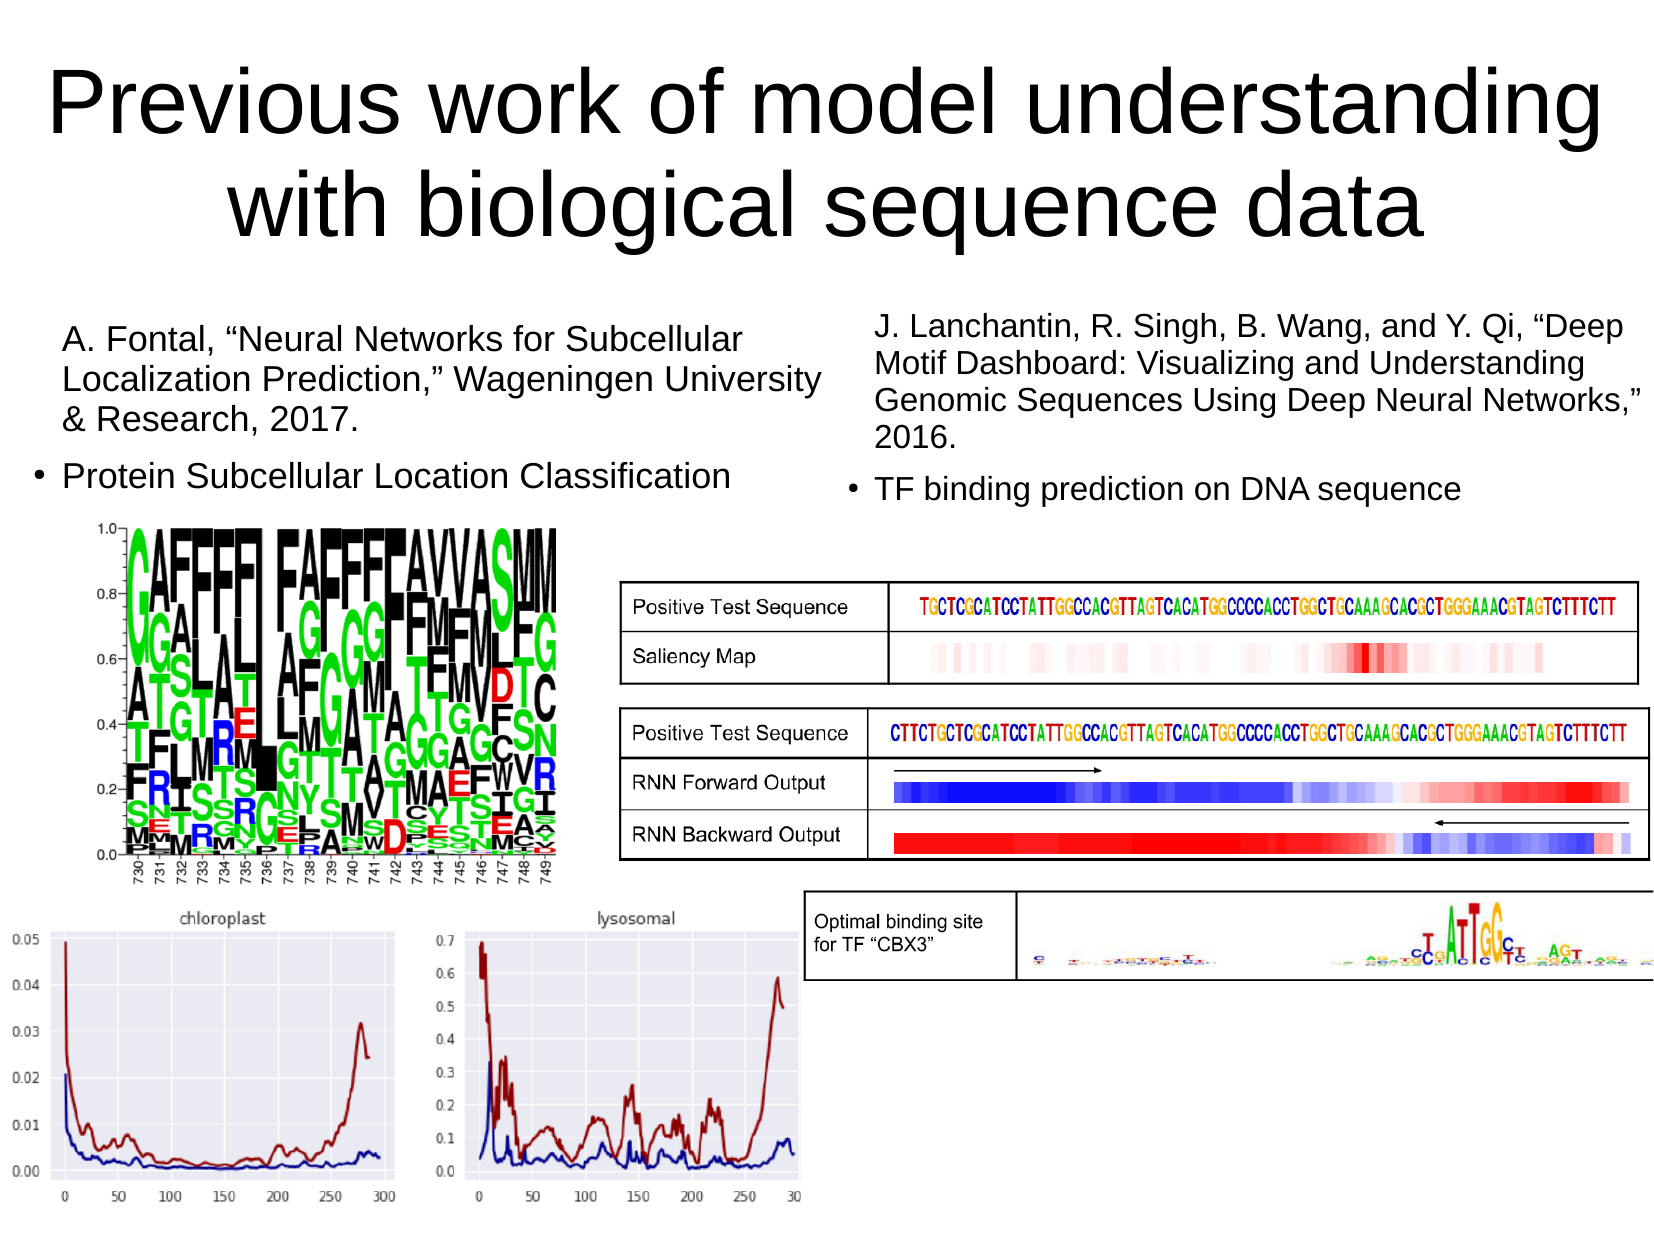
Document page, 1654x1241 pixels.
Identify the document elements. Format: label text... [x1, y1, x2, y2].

picture [616, 578, 1642, 689]
picture [614, 703, 1654, 863]
picture [94, 523, 556, 886]
picture [0, 886, 1654, 1205]
title Previous work of model understanding with biological sequence data [0, 0, 1654, 307]
list A. Fontal, “Neural Networks for Subcellular Localization Prediction,” Wageningen University & Research, 2017. Protein Subcellular Location Classification [23, 318, 827, 497]
list J. Lanchantin, R. Singh, B. Wang, and Y. Qi, “Deep Motif Dashboard: Visualizing and Understanding Genomic Sequences Using Deep Neural Networks,” 2016. TF binding prediction on DNA sequence [838, 307, 1654, 508]
